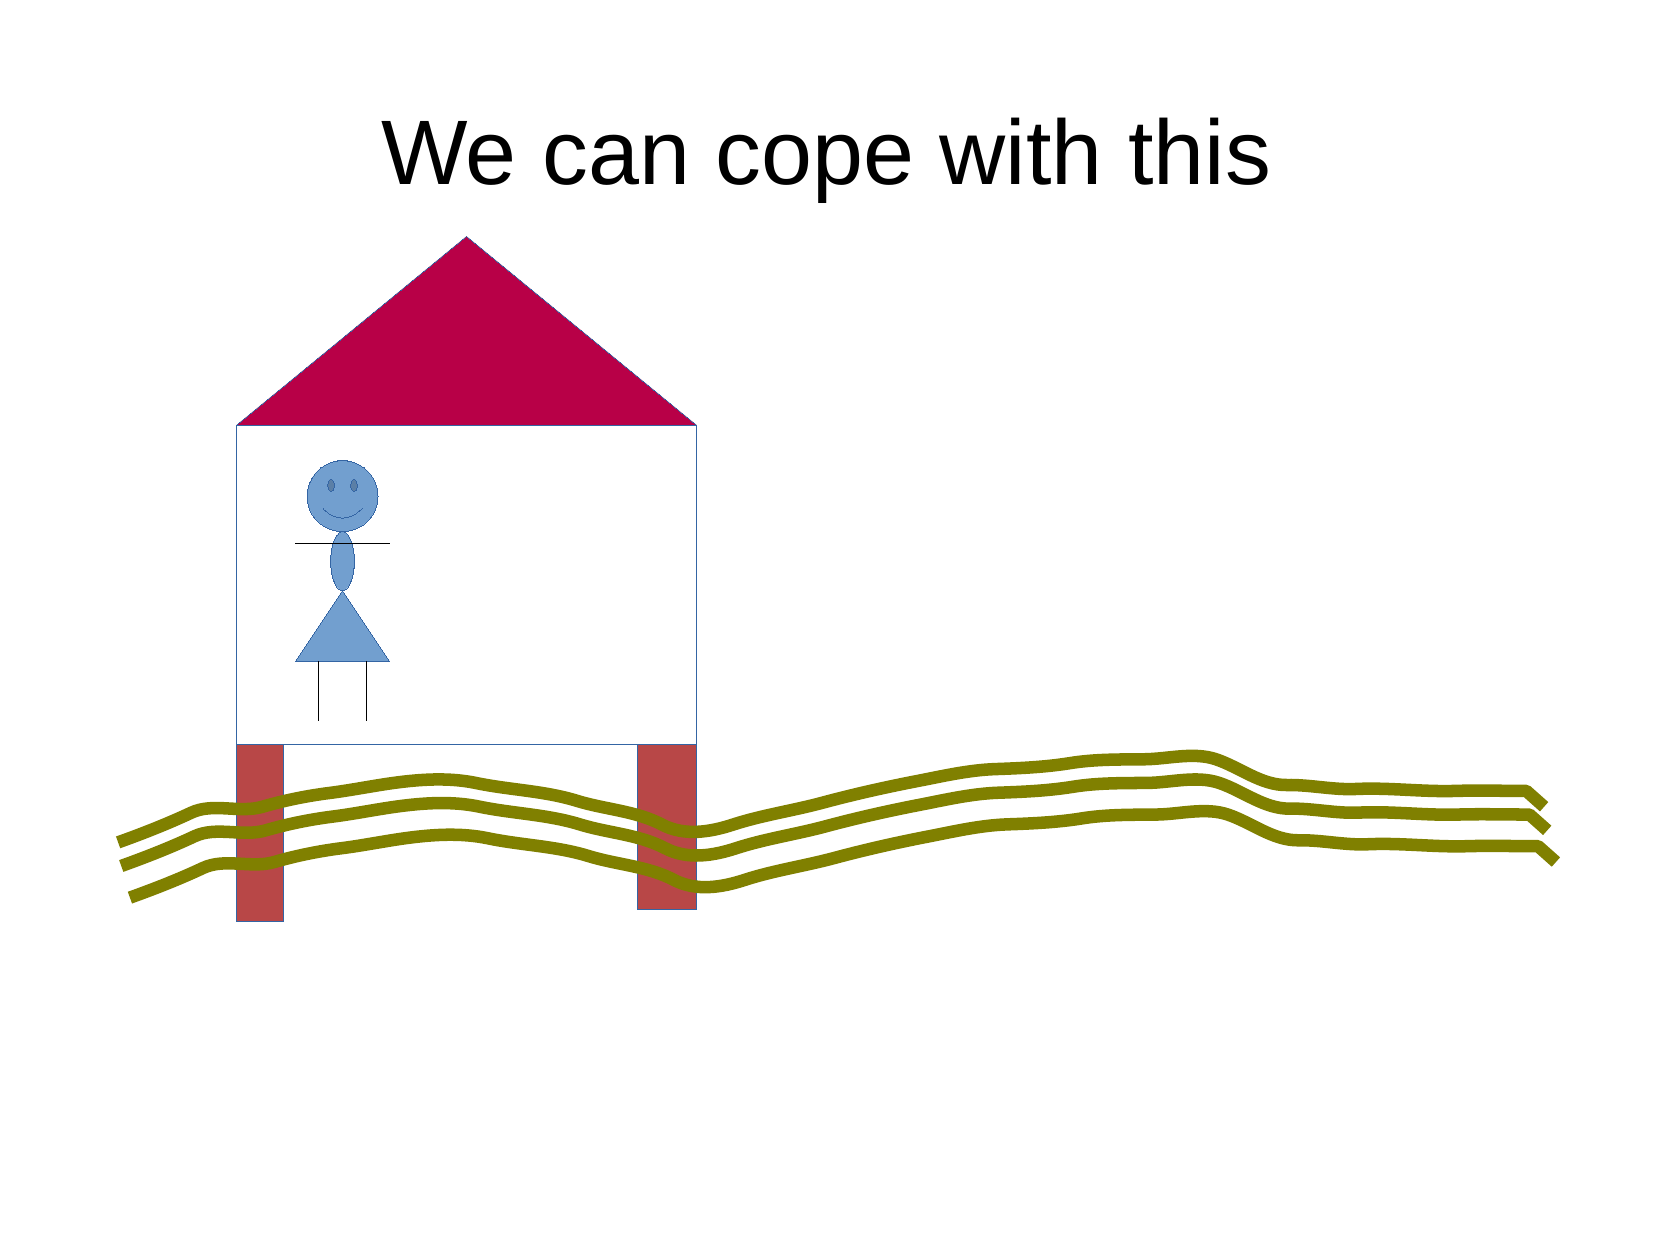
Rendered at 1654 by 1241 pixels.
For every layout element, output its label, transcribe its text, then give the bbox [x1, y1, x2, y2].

text_box [236, 867, 284, 922]
text_box [236, 236, 697, 426]
text_box [307, 460, 379, 543]
text_box [637, 822, 697, 849]
text_box [637, 744, 697, 825]
text_box [236, 808, 284, 826]
text_box [236, 833, 284, 858]
text_box [637, 845, 697, 880]
title We can cope with this [82, 49, 1571, 257]
text_box [637, 874, 697, 910]
text_box [236, 744, 284, 802]
text_box [295, 544, 390, 662]
